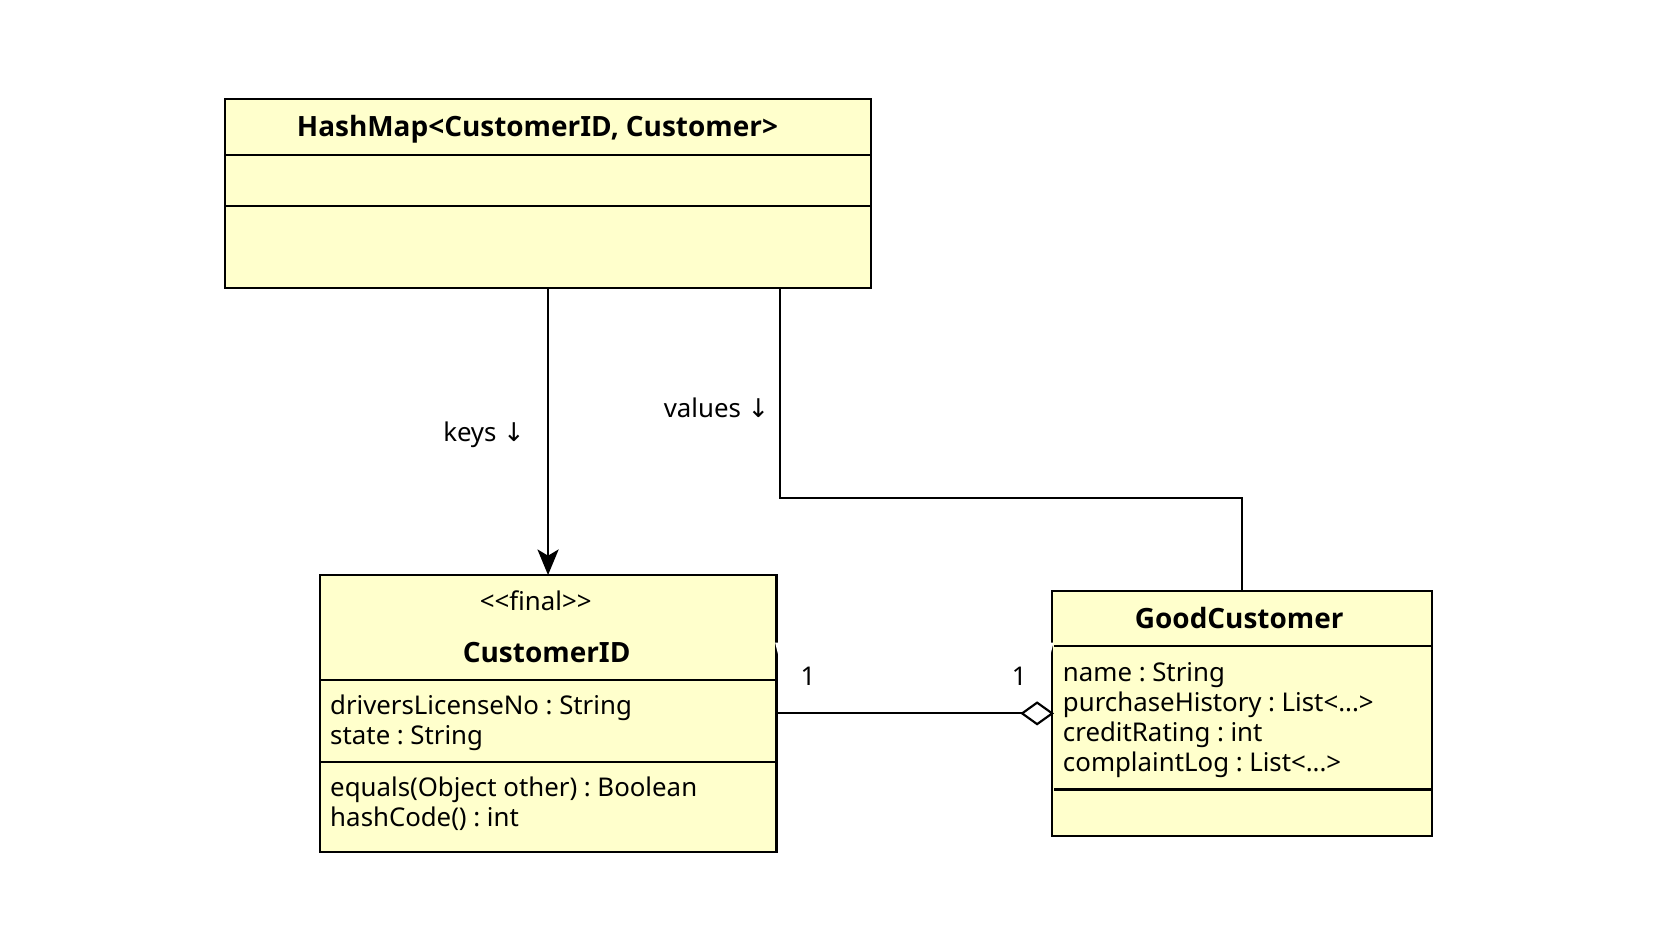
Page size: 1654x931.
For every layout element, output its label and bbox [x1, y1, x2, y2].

picture [189, 63, 1467, 886]
